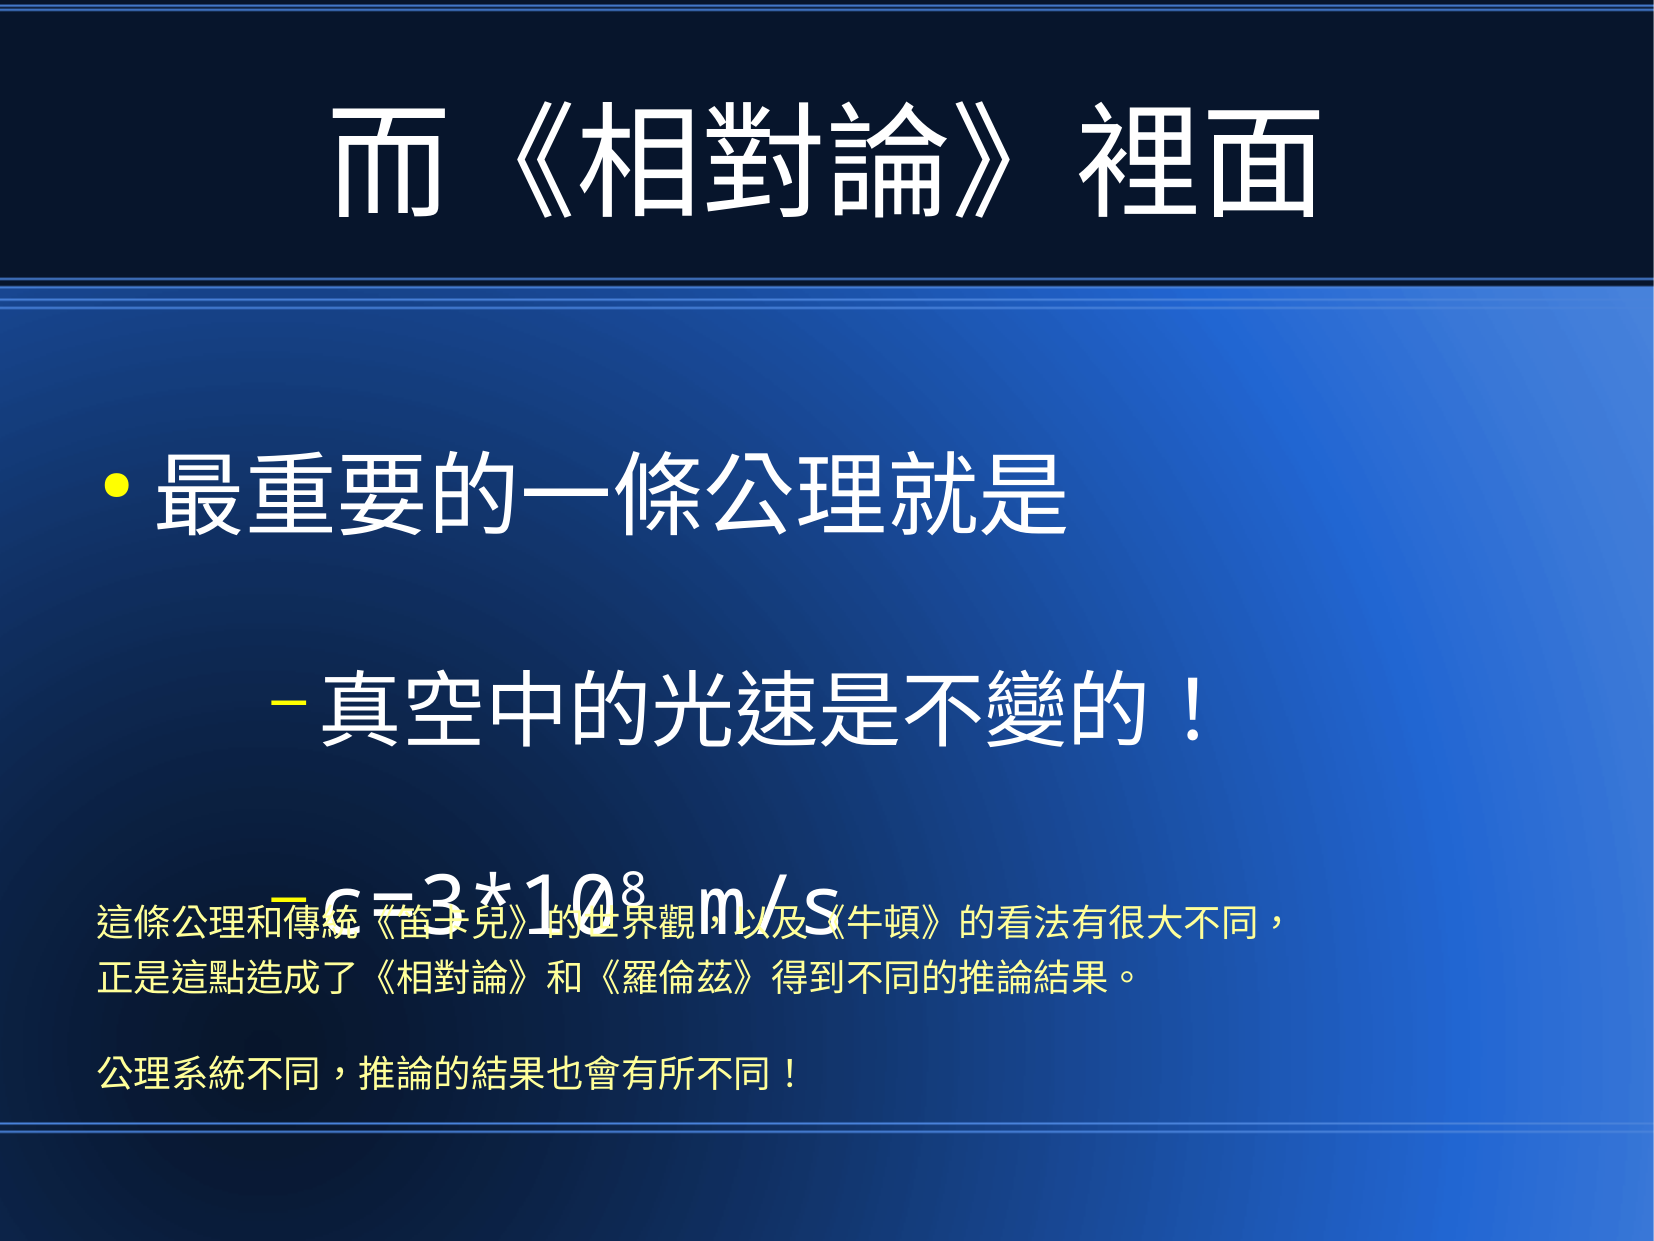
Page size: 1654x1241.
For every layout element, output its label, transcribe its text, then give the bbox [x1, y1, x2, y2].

title 而《相對論》裡面 [82, 49, 1571, 257]
picture [0, 0, 1654, 1241]
list 最重要的一條公理就是 真空中的光速是不變的！ c=3*108 m/s [82, 355, 1571, 1241]
text_box 這條公理和傳統《笛卡兒》的世界觀，以及《牛頓》的看法有很大不同， 正是這點造成了《相對論》和《羅倫茲》得到不同的推論結果。 公理系統不同，推論的結果也會有所不同！ [81, 885, 1312, 1089]
